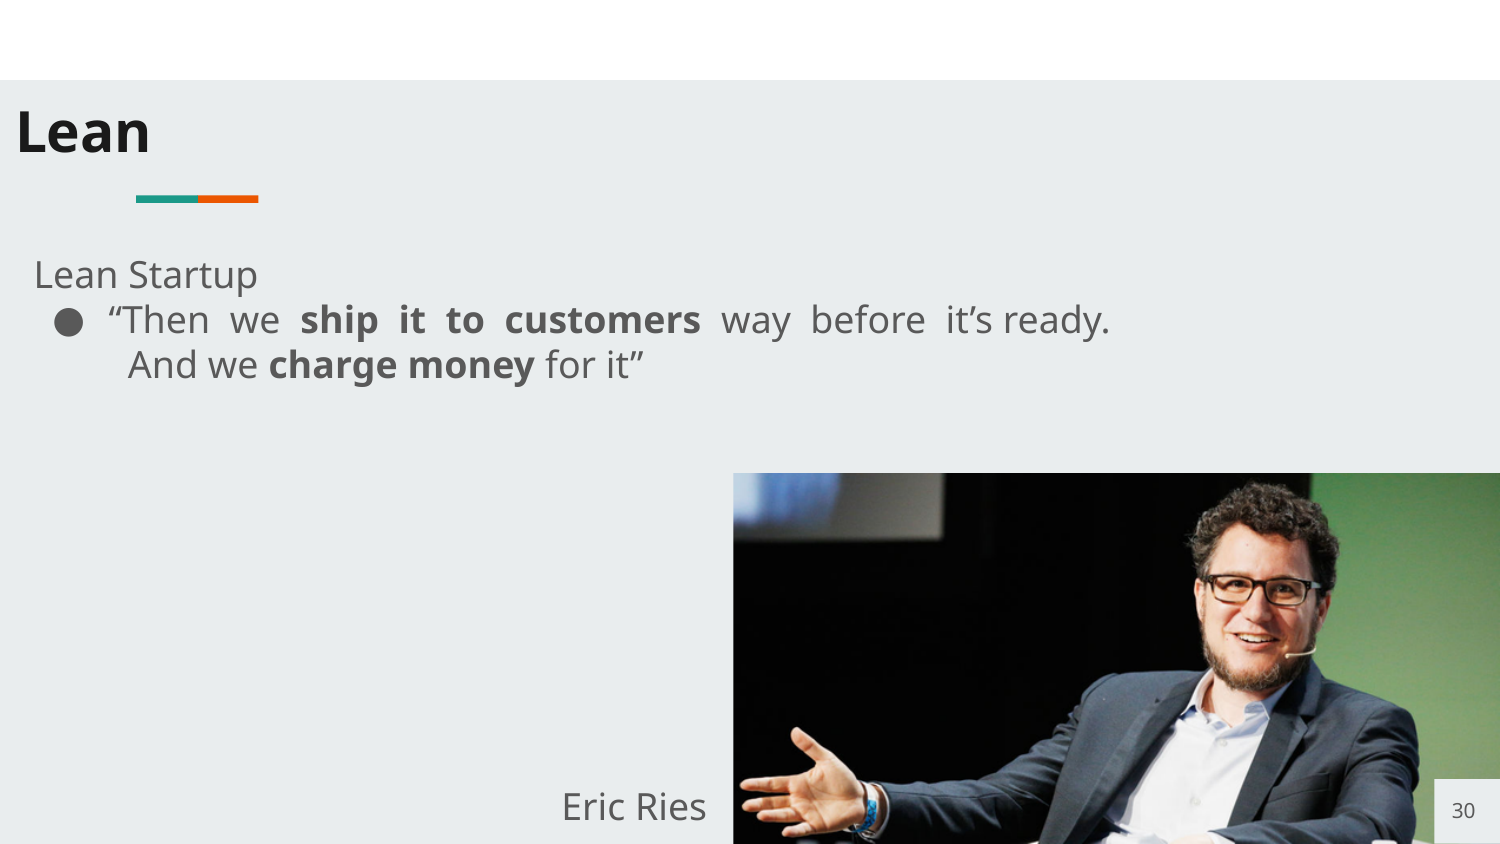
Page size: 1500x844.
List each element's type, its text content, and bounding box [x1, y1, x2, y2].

title Lean [0, 80, 1101, 181]
picture [733, 473, 1500, 844]
slide_number <number> [1400, 779, 1491, 844]
text_box [1491, 779, 1500, 844]
subtitle Lean Startup “Then we ship it to customers way before it’s ready. And we charge money for it” [18, 235, 1466, 787]
text_box Eric Ries [546, 767, 734, 844]
